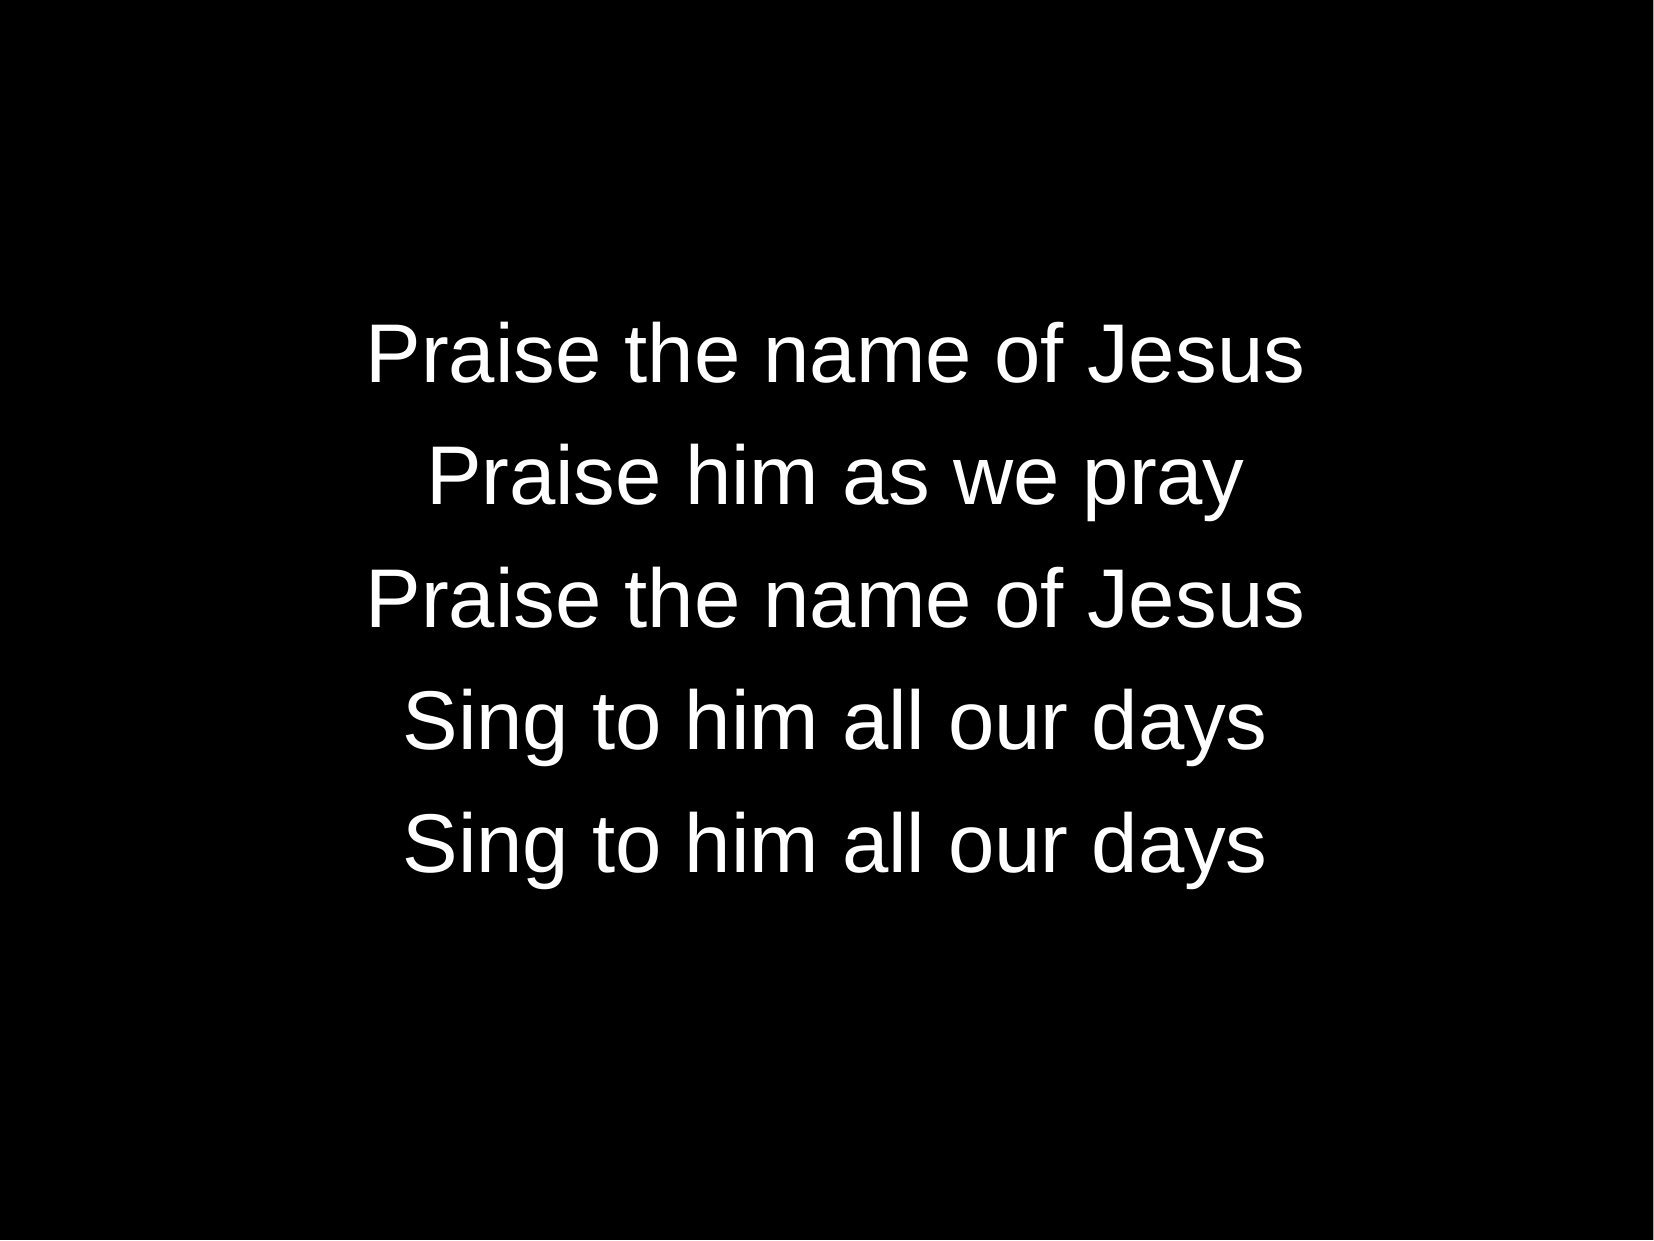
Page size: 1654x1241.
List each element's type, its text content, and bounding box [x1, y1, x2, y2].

list Praise the name of Jesus Praise him as we pray Praise the name of Jesus Sing to him all our days Sing to him all our days [0, 307, 1654, 1027]
